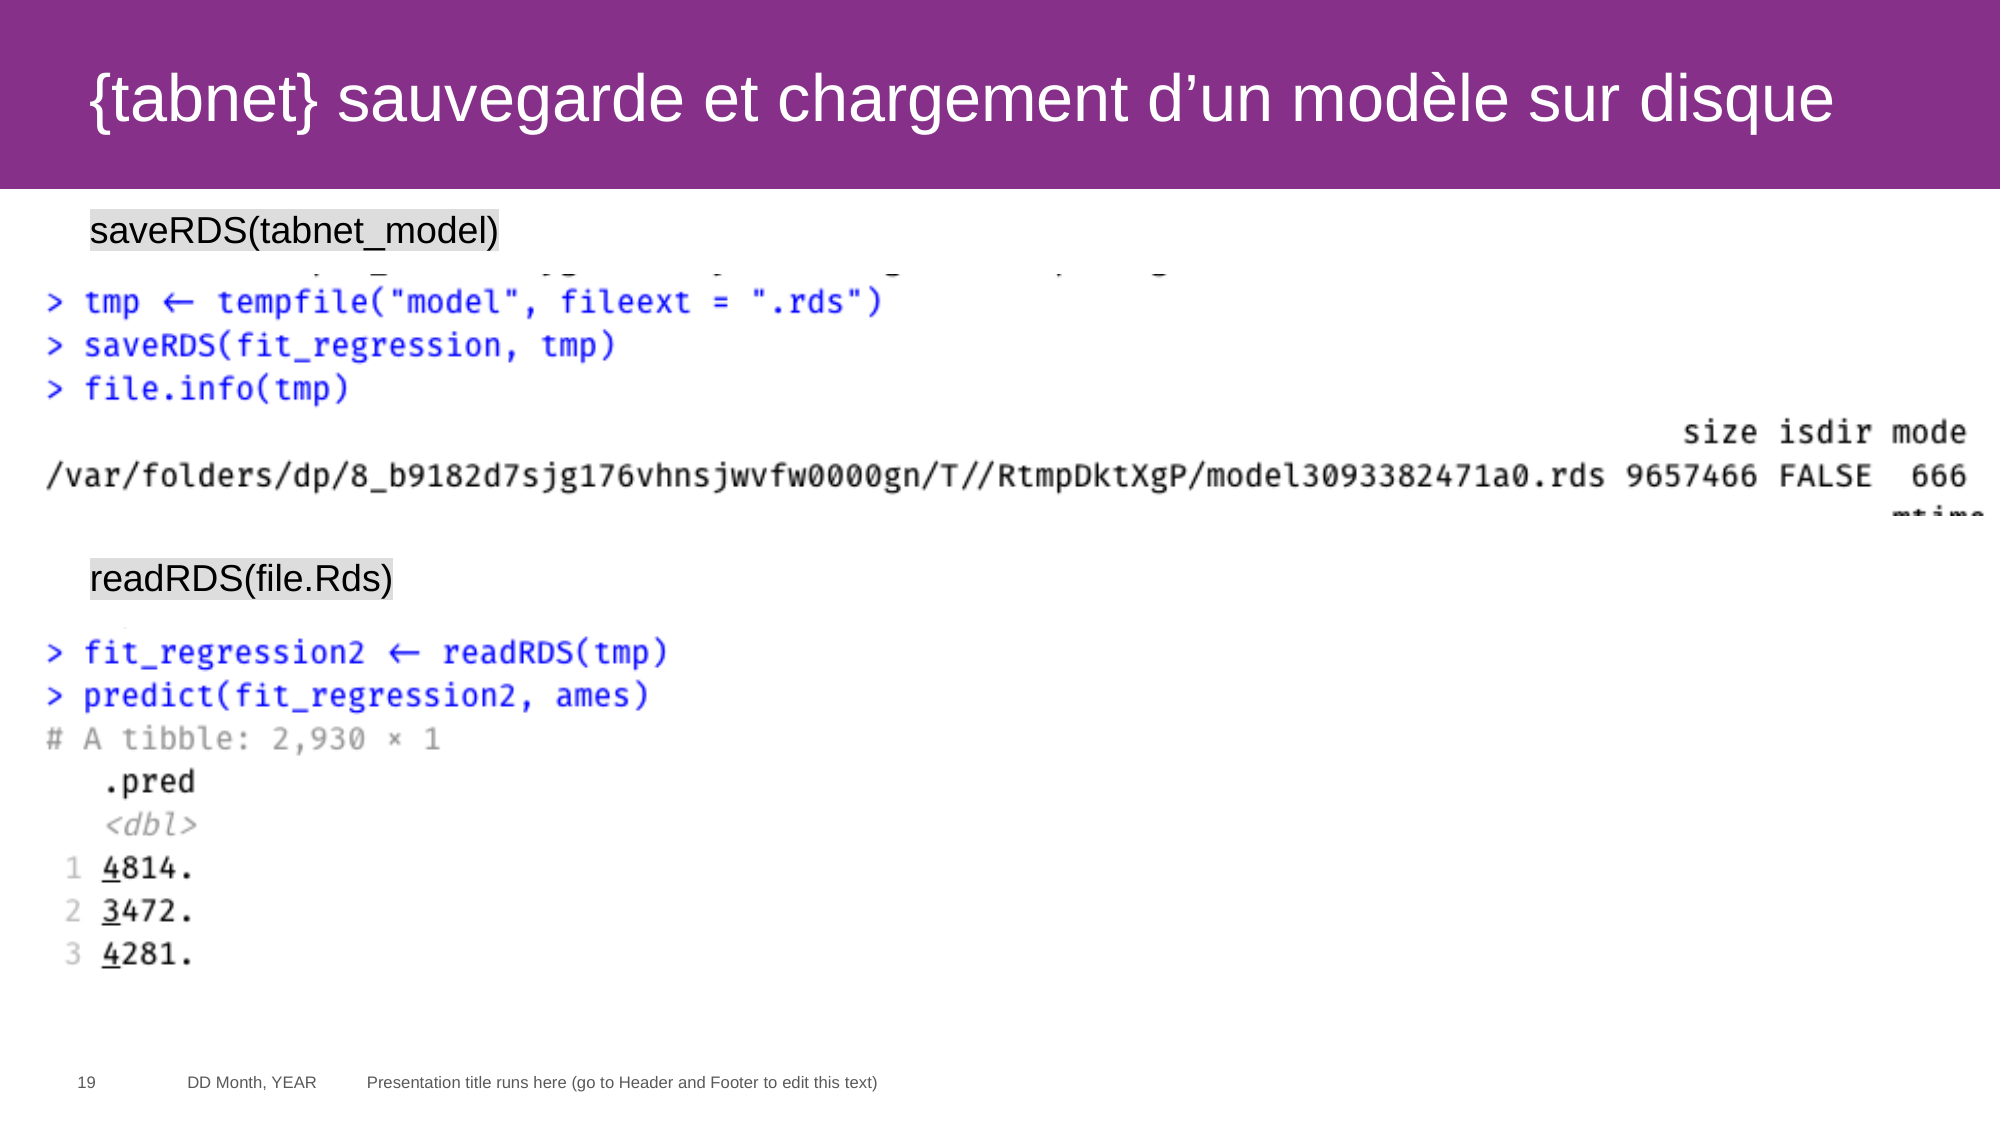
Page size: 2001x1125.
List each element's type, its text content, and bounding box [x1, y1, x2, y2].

picture [37, 627, 1050, 976]
text_box DD Month, YEAR [127, 1057, 318, 1093]
text_box <number> [77, 1057, 126, 1093]
text_box saveRDS(tabnet_model) [75, 201, 938, 274]
text_box Presentation title runs here (go to Header and Footer to edit this text) [366, 1057, 1728, 1093]
text_box {tabnet} sauvegarde et chargement d’un modèle sur disque [0, 0, 2000, 189]
text_box readRDS(file.Rds) [75, 550, 938, 627]
picture [37, 274, 1988, 516]
